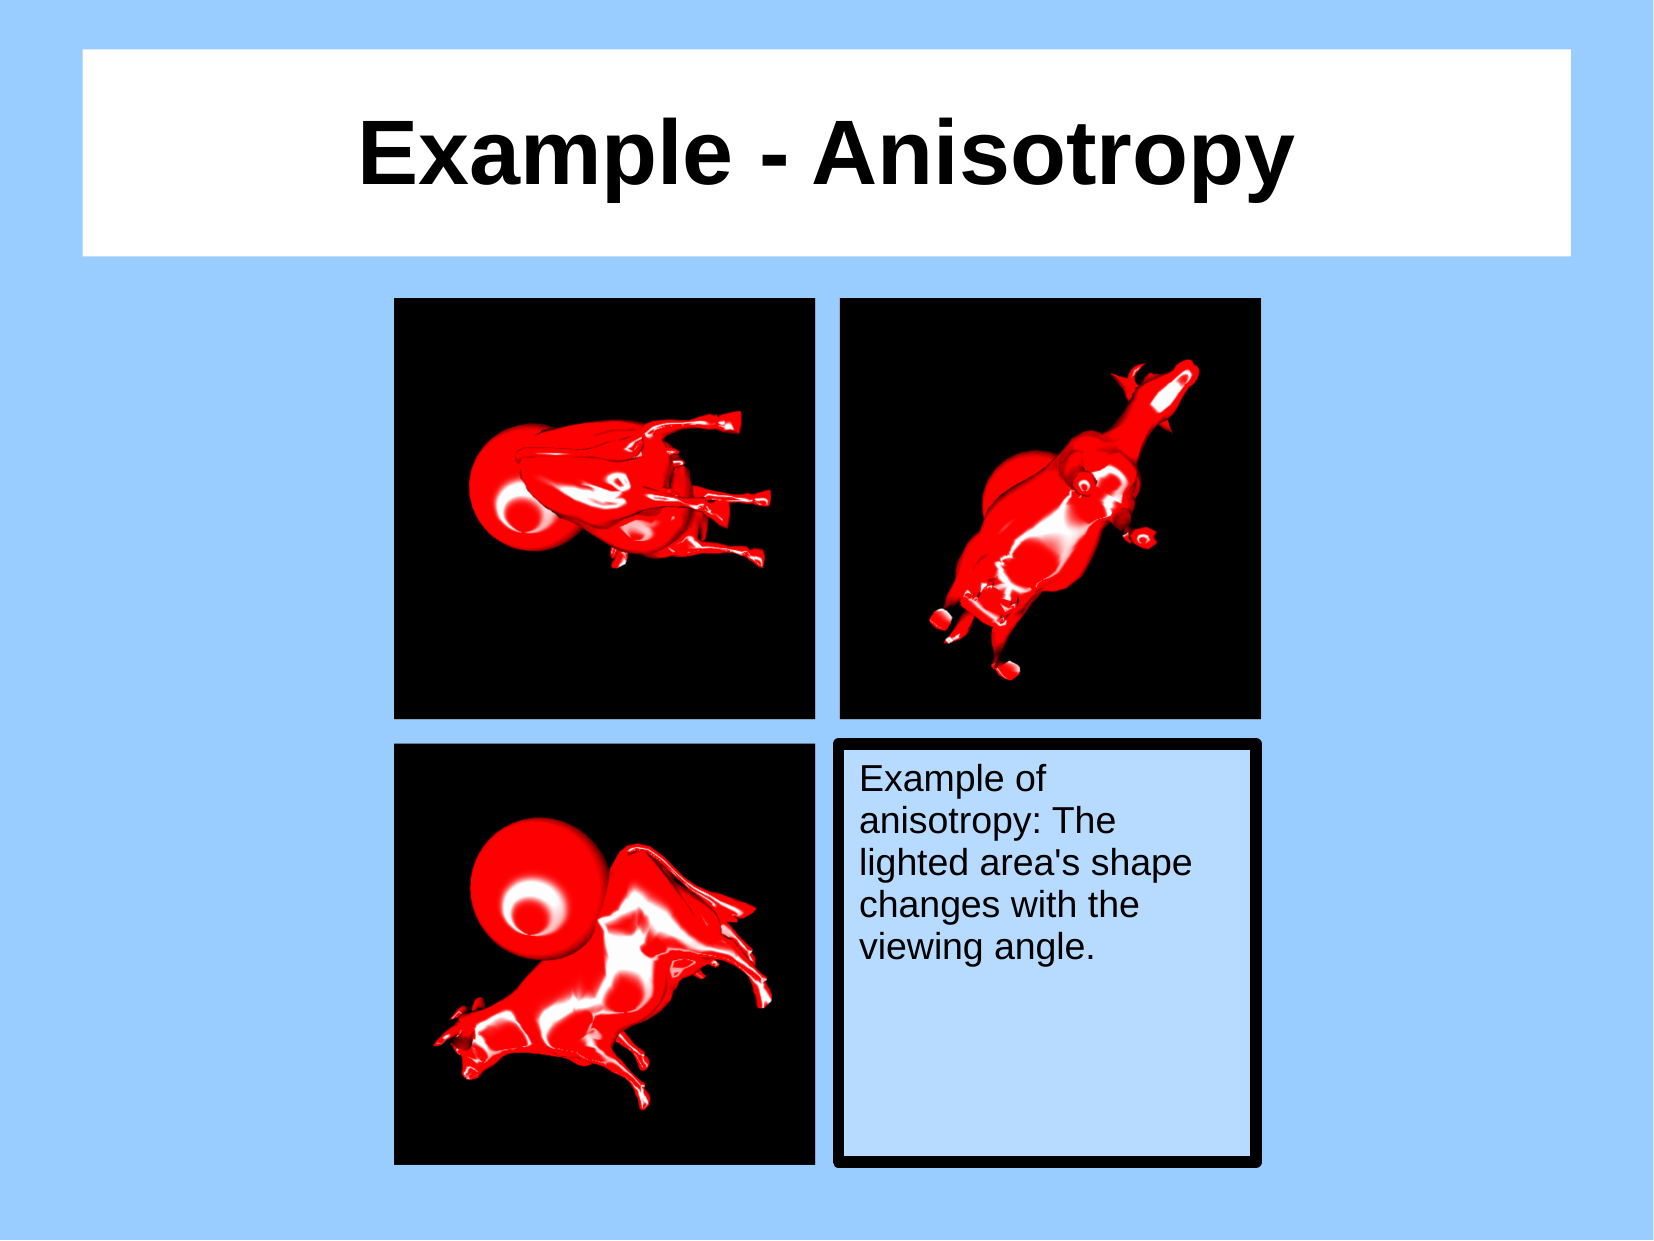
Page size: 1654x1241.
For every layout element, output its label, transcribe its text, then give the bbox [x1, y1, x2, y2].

picture [385, 290, 1269, 1170]
title Example - Anisotropy [82, 49, 1571, 257]
text_box Example of anisotropy: The lighted area's shape changes with the viewing angle. [838, 744, 1257, 1162]
